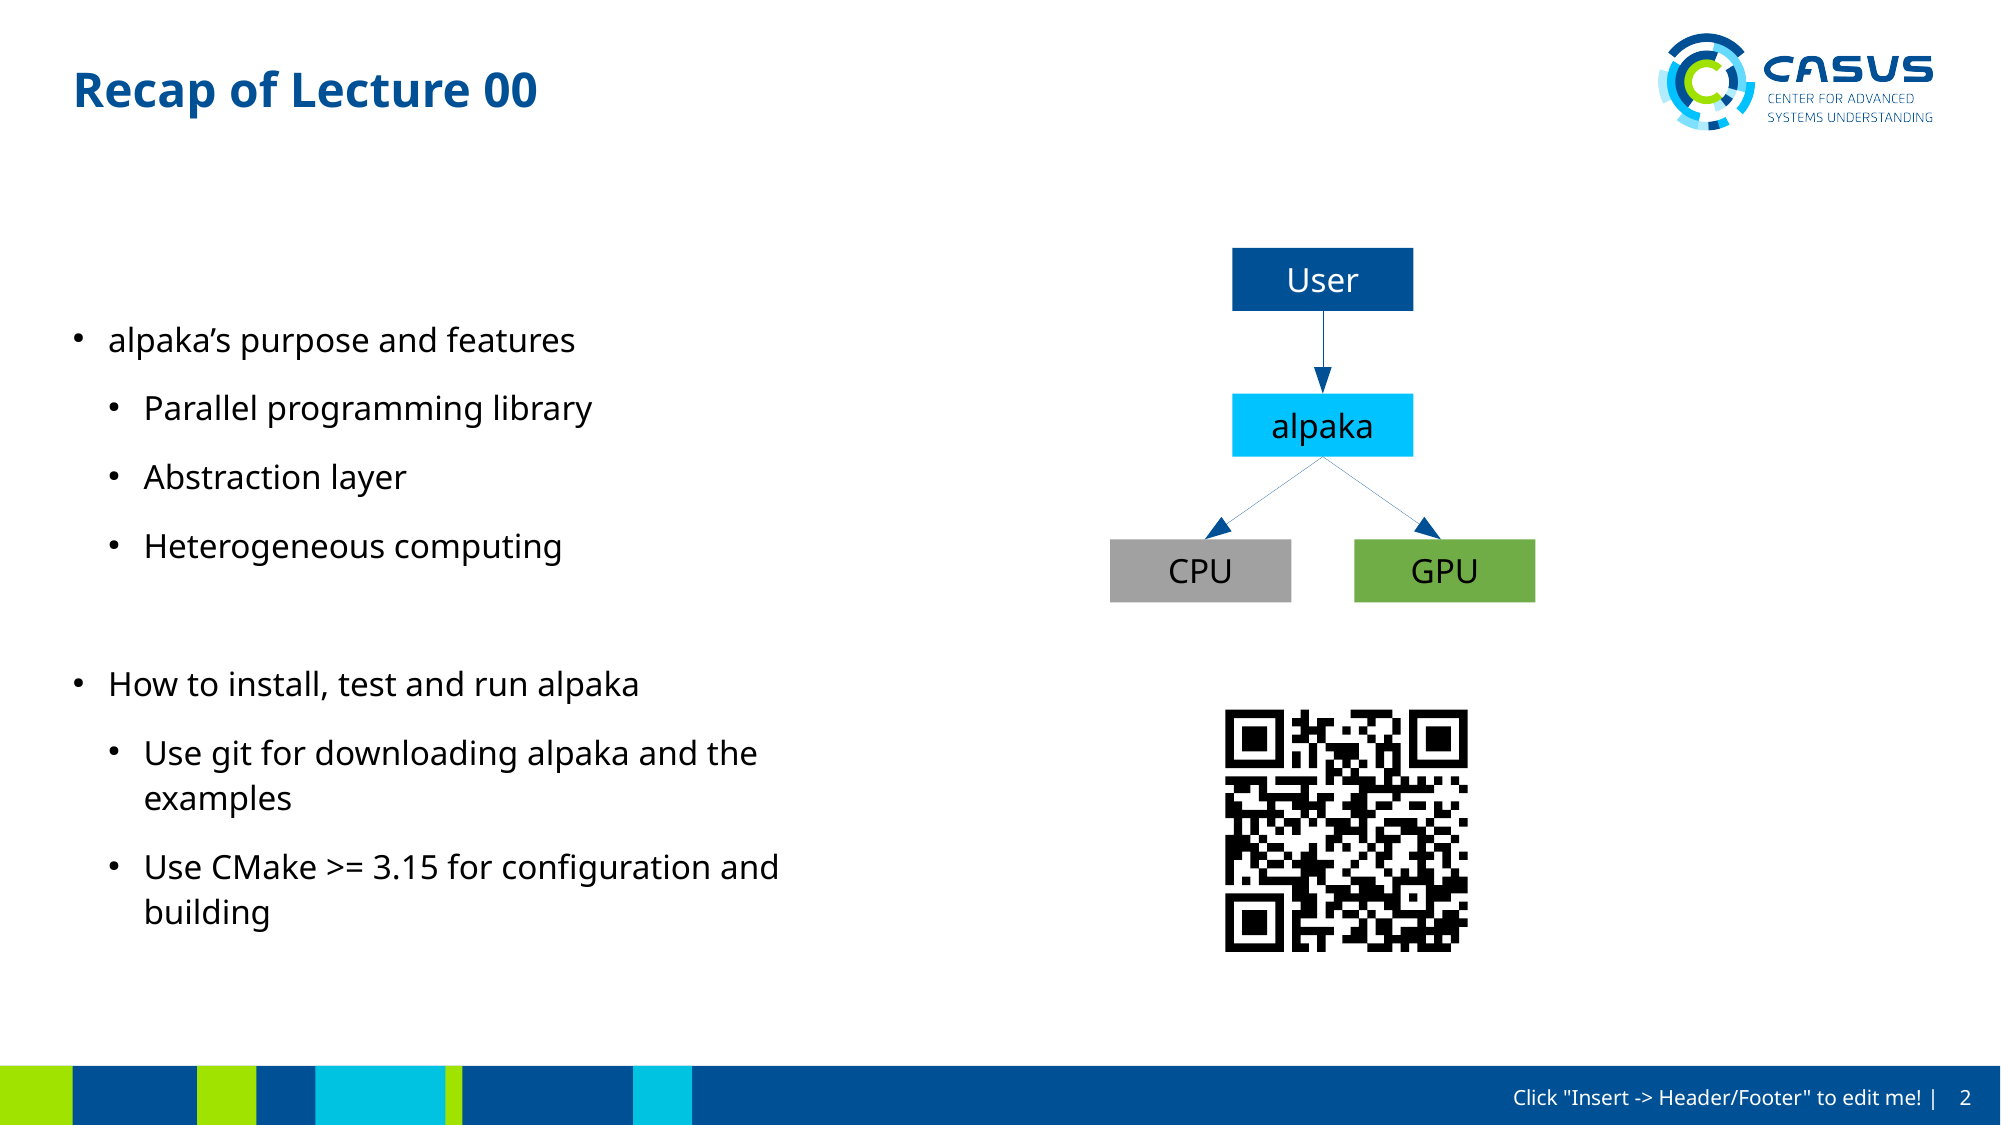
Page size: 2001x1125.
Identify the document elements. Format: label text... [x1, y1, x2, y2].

text_box GPU [1354, 539, 1536, 603]
picture [1216, 700, 1477, 961]
title Recap of Lecture 00 [72, 54, 1620, 123]
picture [1658, 33, 1933, 131]
text_box CPU [1110, 539, 1292, 603]
text_box alpaka [1232, 393, 1414, 457]
list alpaka’s purpose and features Parallel programming library Abstraction layer Heterogeneous computing How to install, test and run alpaka Use git for downloading alpaka and the examples Use CMake >= 3.15 for configuration and building [72, 316, 828, 979]
text_box User [1232, 247, 1414, 311]
